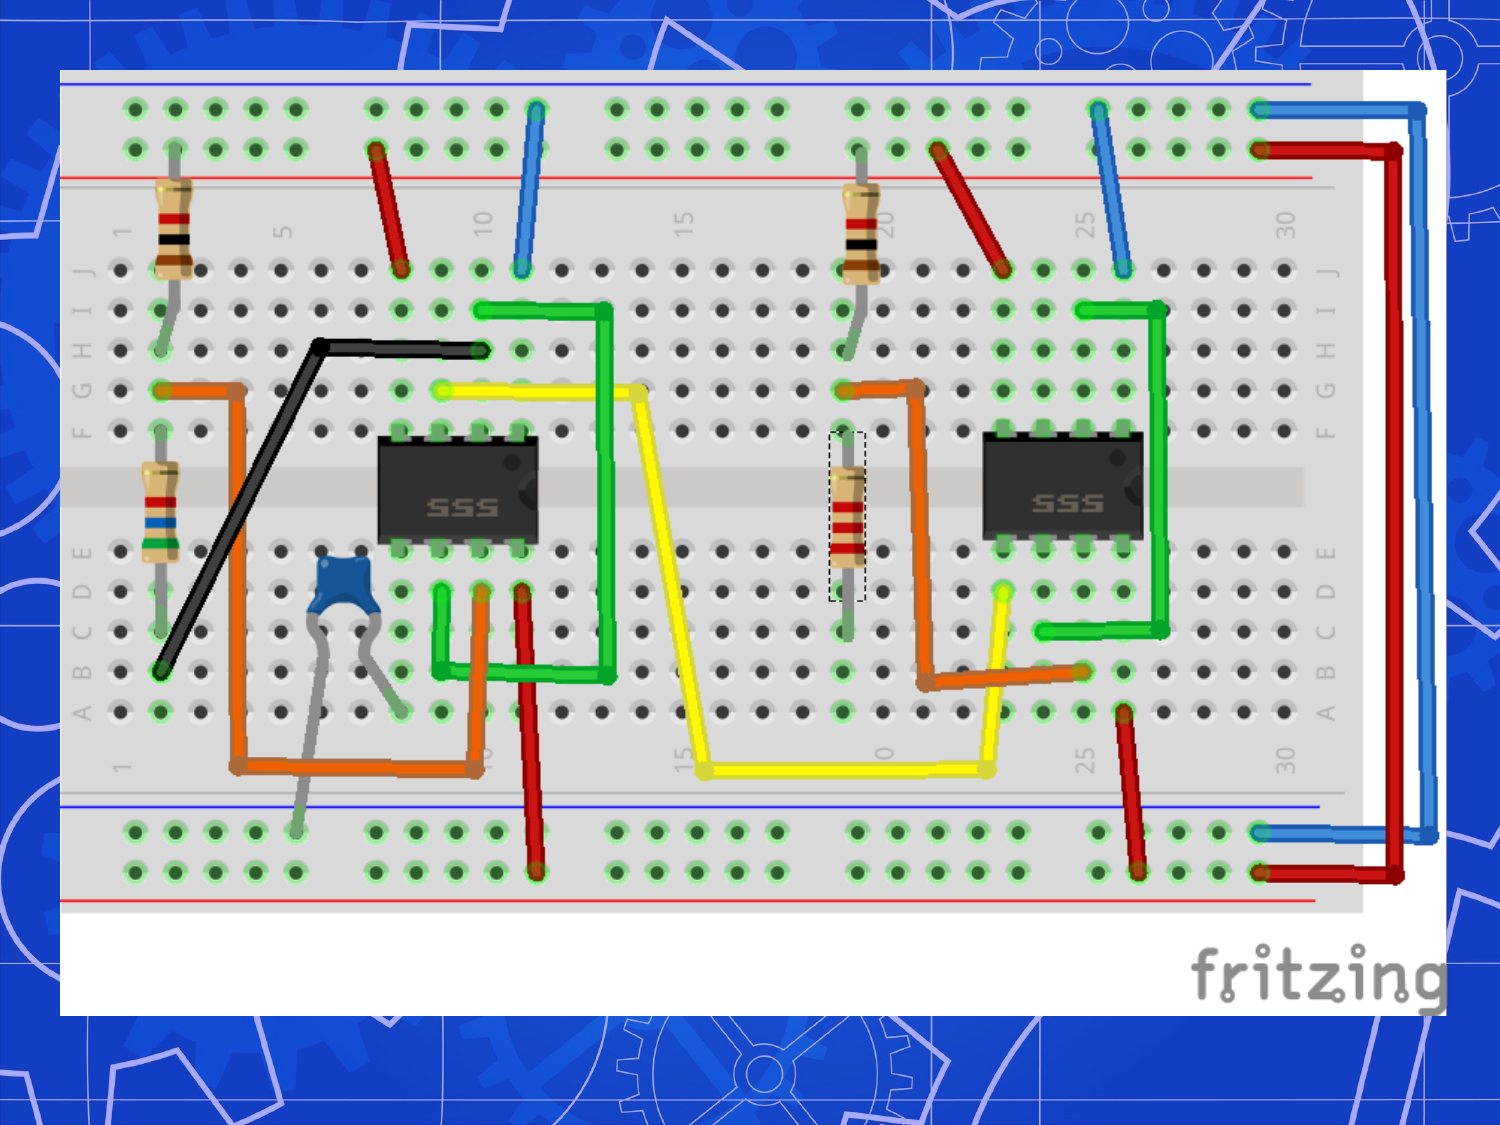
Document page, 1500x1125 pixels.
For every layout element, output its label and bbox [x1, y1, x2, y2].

picture [60, 70, 1453, 1016]
